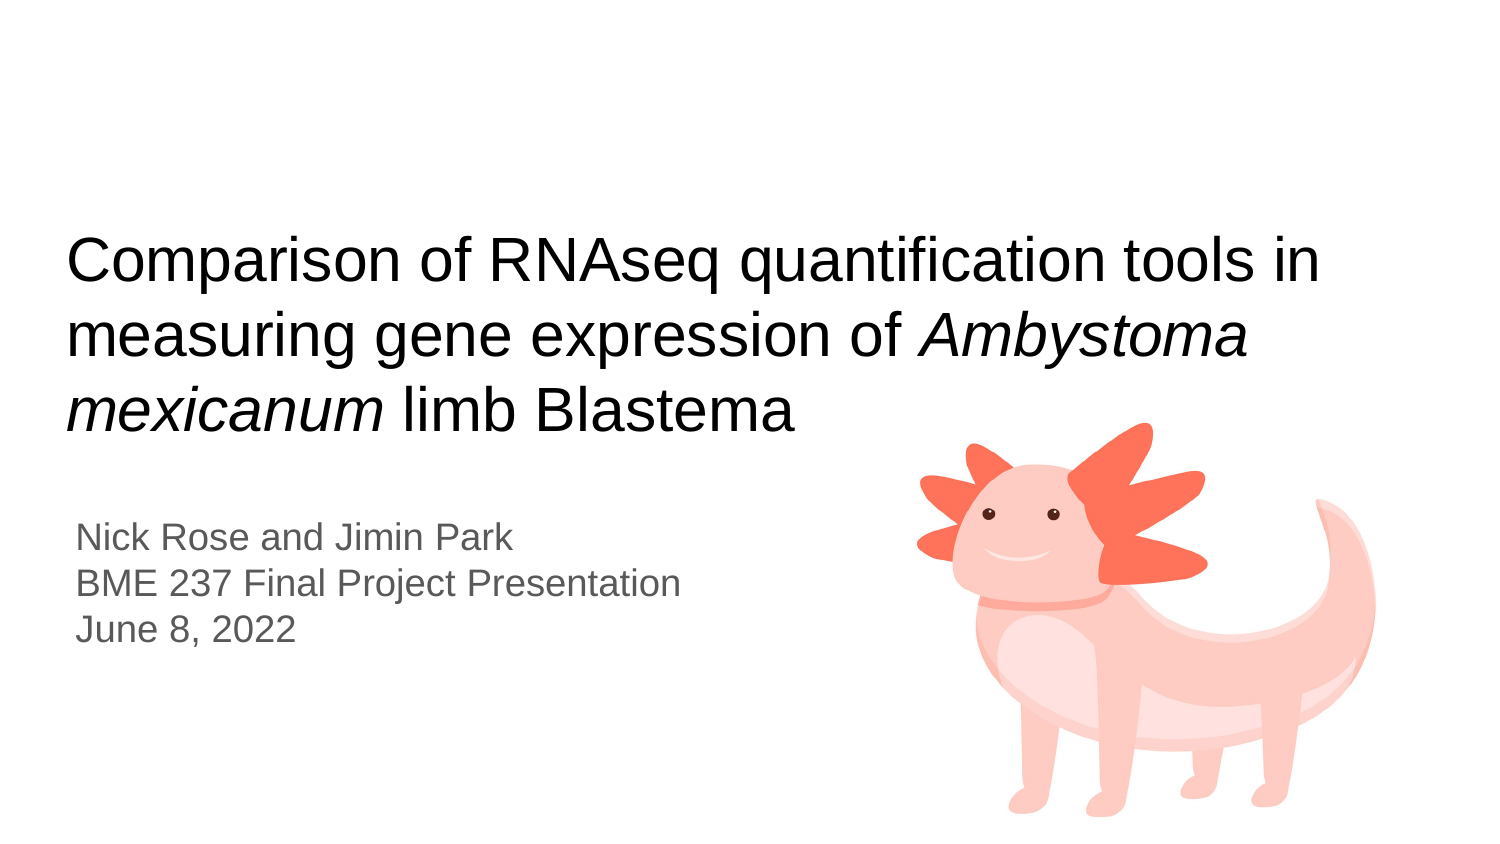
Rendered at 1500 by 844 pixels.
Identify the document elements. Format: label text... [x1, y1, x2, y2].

picture [891, 627, 1401, 844]
title Comparison of RNAseq quantification tools in measuring gene expression of Ambystoma mexicanum limb Blastema [51, 122, 1449, 459]
picture [891, 459, 1401, 497]
subtitle Nick Rose and Jimin Park BME 237 Final Project Presentation June 8, 2022 [60, 497, 1459, 627]
